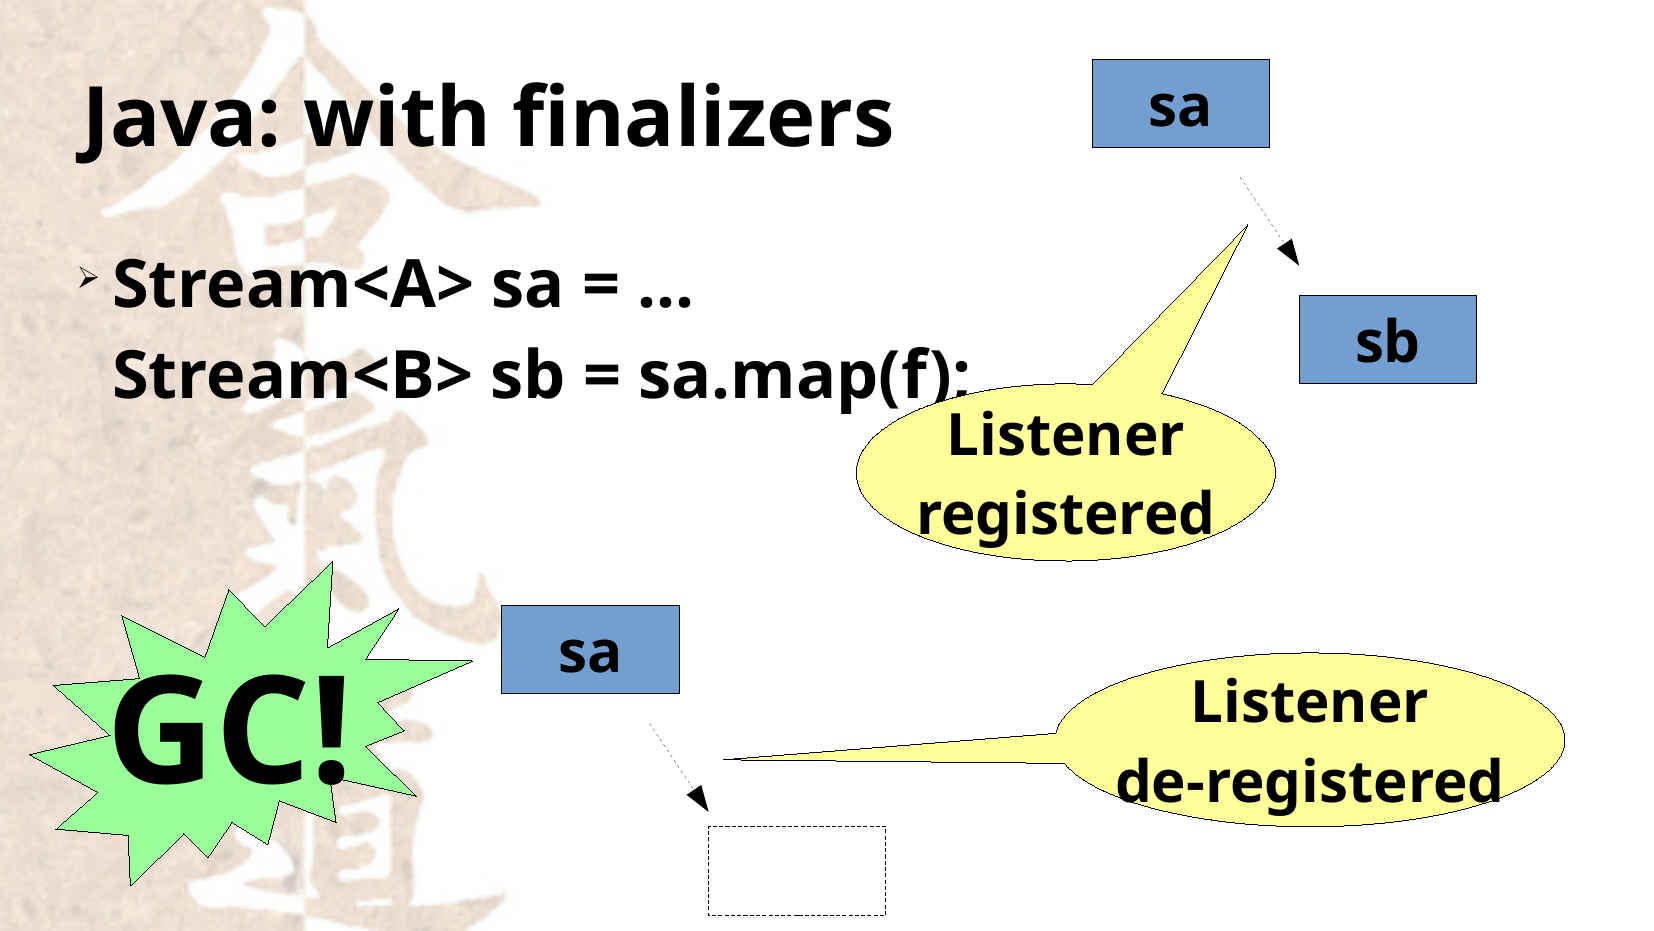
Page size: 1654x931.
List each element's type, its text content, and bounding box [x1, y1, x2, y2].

picture [0, 0, 1654, 931]
text_box GC! [29, 561, 473, 886]
text_box sa [501, 605, 680, 694]
subtitle Stream<A> sa = … Stream<B> sb = sa.map(f); [76, 236, 1565, 639]
title Java: with finalizers [82, 37, 1571, 193]
text_box Listener registered [856, 224, 1276, 562]
text_box sa [1092, 59, 1270, 148]
text_box Listener de-registered [723, 652, 1565, 827]
text_box sb [1299, 295, 1477, 384]
